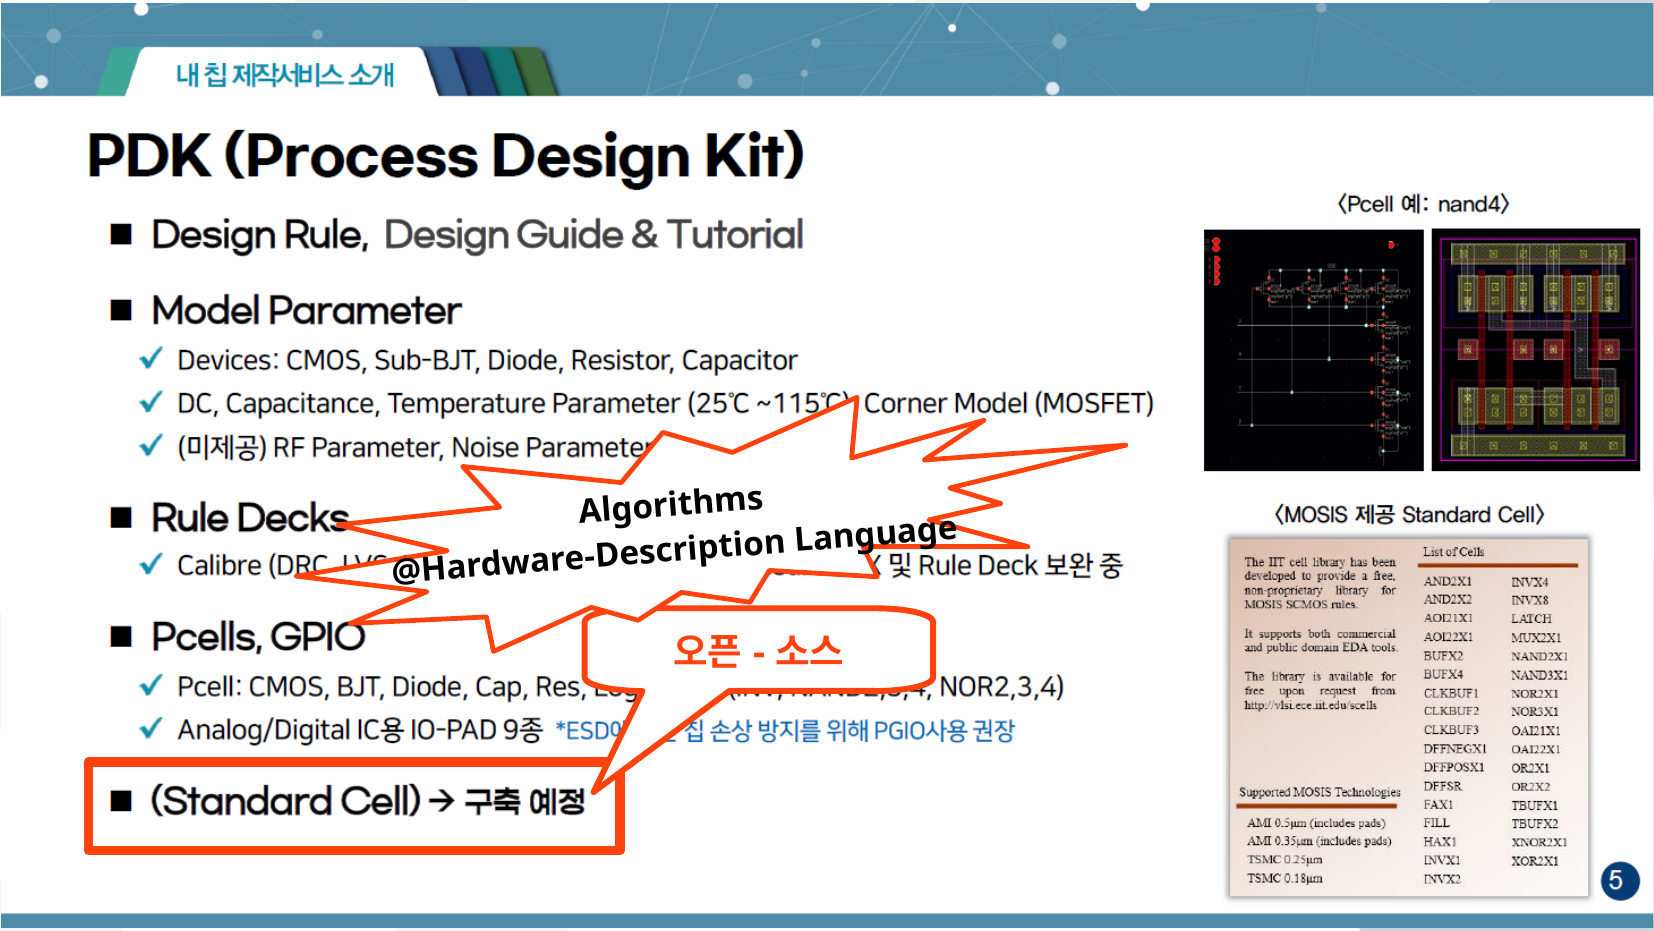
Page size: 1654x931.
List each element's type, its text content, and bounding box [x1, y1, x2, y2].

text_box 오픈-소스 [584, 608, 934, 793]
text_box Algorithms @Hardware-Description Language [296, 397, 1126, 652]
picture [1, 3, 1654, 929]
